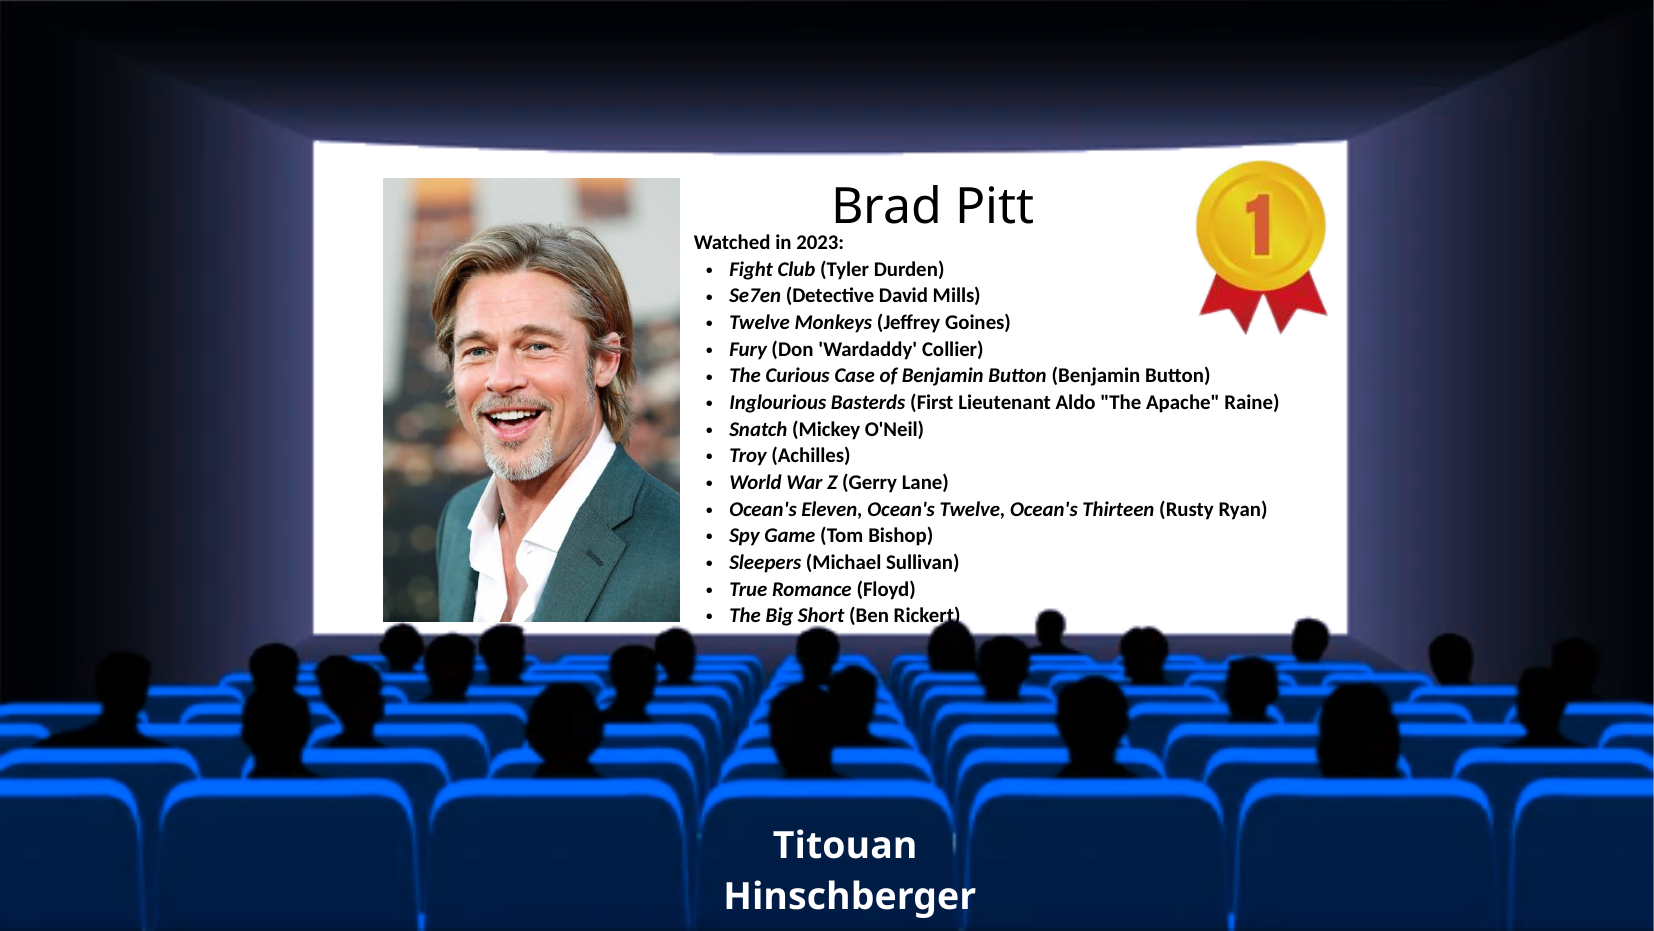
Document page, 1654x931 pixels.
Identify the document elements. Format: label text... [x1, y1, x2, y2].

text_box Brad Pitt [679, 162, 1188, 226]
text_box Watched in 2023: Fight Club (Tyler Durden) Se7en (Detective David Mills) Twelve Monkeys (Jeffrey Goines) Fury (Don 'Wardaddy' Collier) The Curious Case of Benjamin Button (Benjamin Button) Inglourious Basterds (First Lieutenant Aldo "The Apache" Raine) Snatch (Mickey O'Neil) Troy (Achilles) World War Z (Gerry Lane) Ocean's Eleven, Ocean's Twelve, Ocean's Thirteen (Rusty Ryan) Spy Game (Tom Bishop) Sleepers (Michael Sullivan) True Romance (Floyd) The Big Short (Ben Rickert) [679, 226, 1347, 636]
picture [0, 0, 1654, 931]
